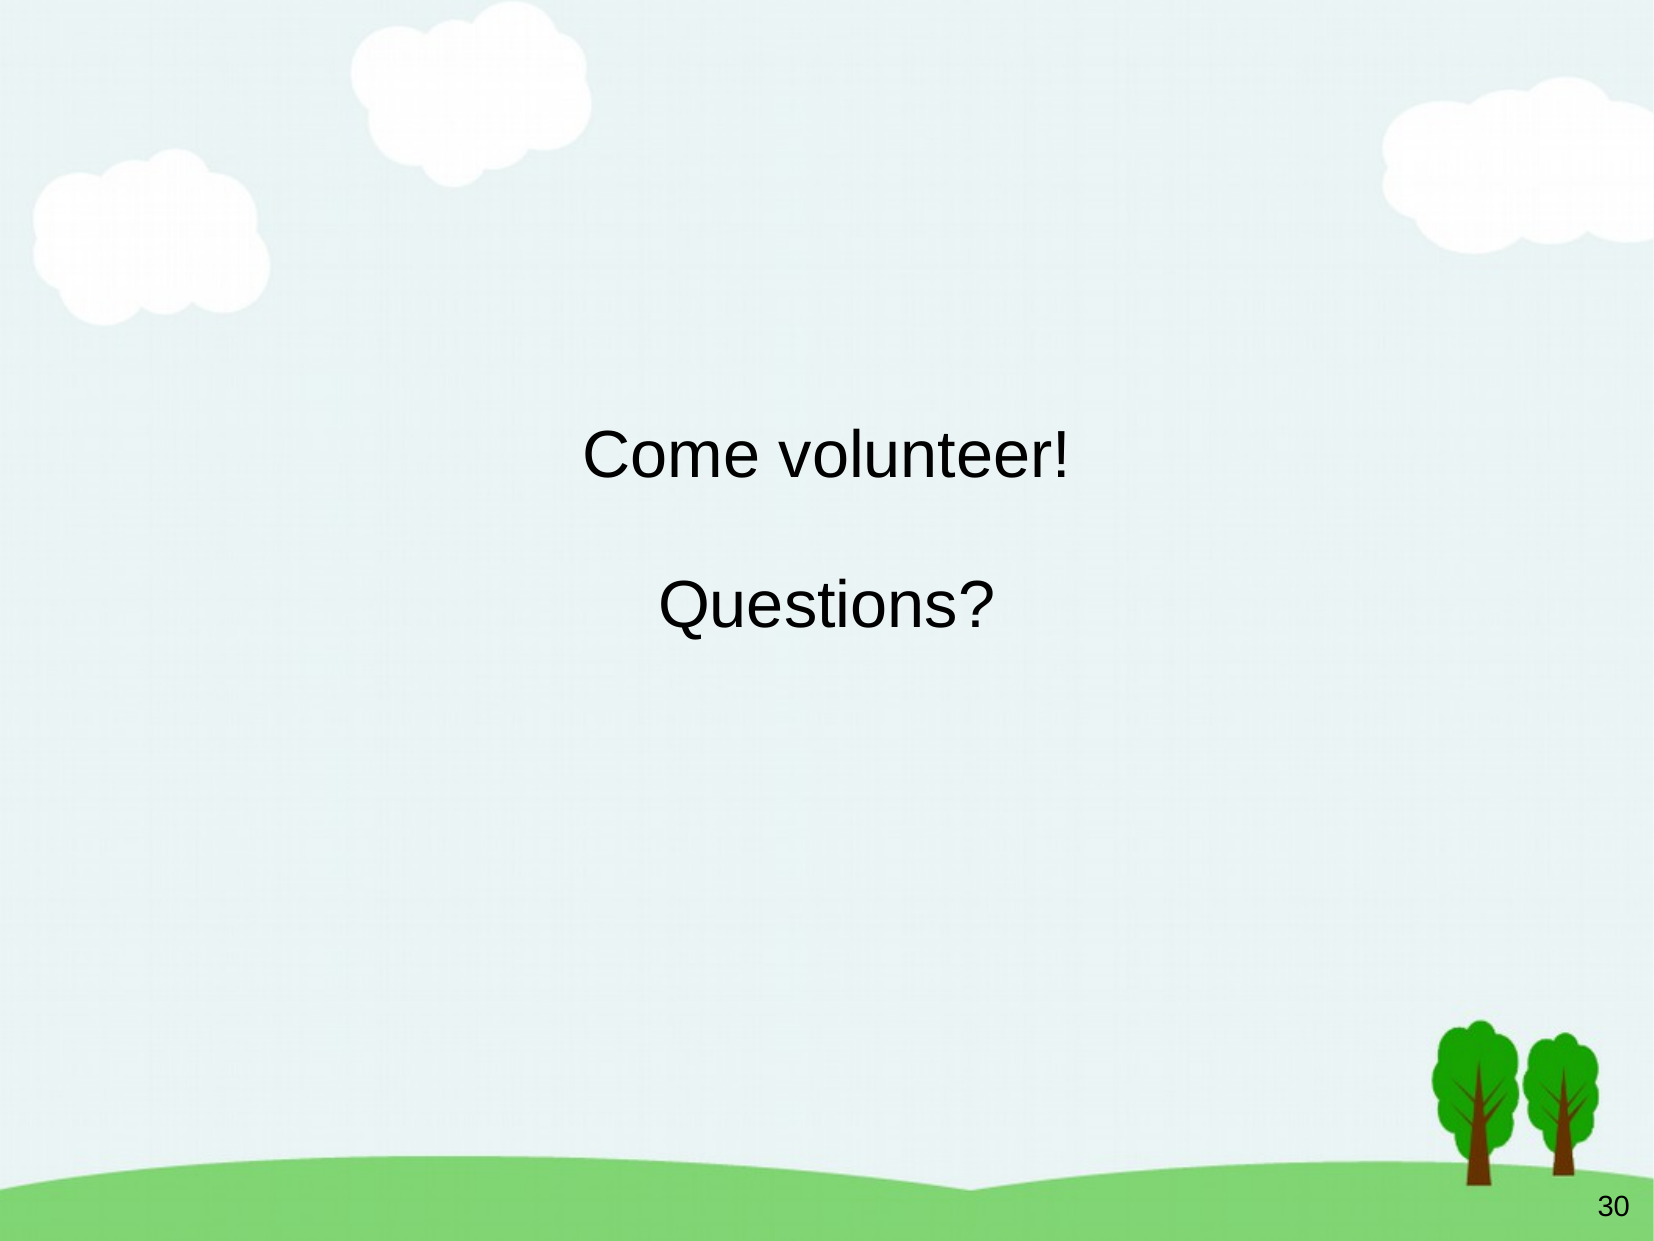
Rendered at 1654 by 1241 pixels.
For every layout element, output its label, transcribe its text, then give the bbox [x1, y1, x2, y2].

subtitle Come volunteer! Questions? [82, 49, 1571, 1010]
picture [0, 0, 1654, 1241]
